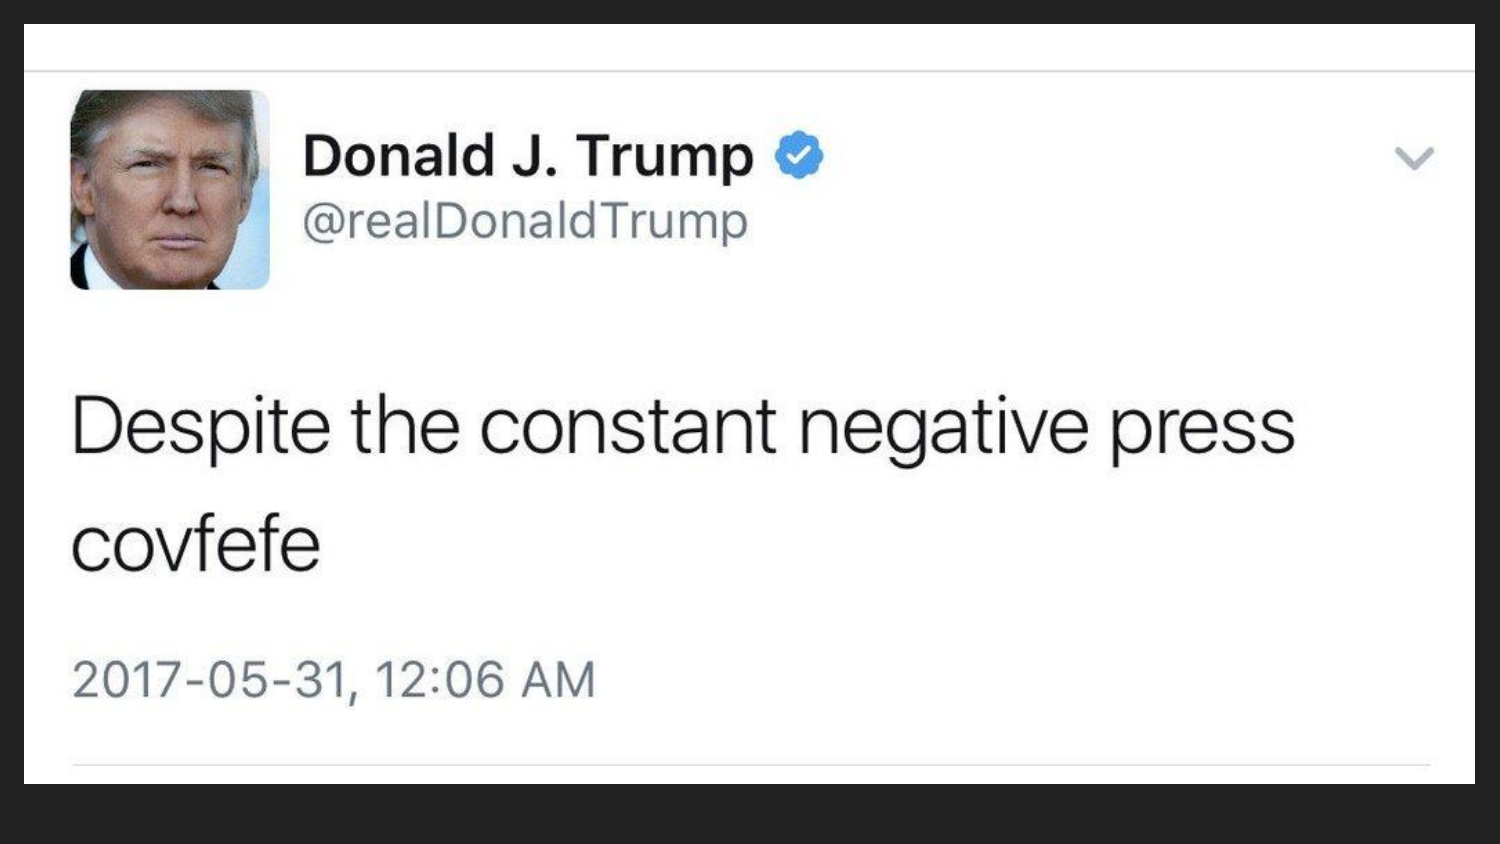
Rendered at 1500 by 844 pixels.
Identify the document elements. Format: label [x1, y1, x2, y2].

picture [24, 24, 1475, 784]
